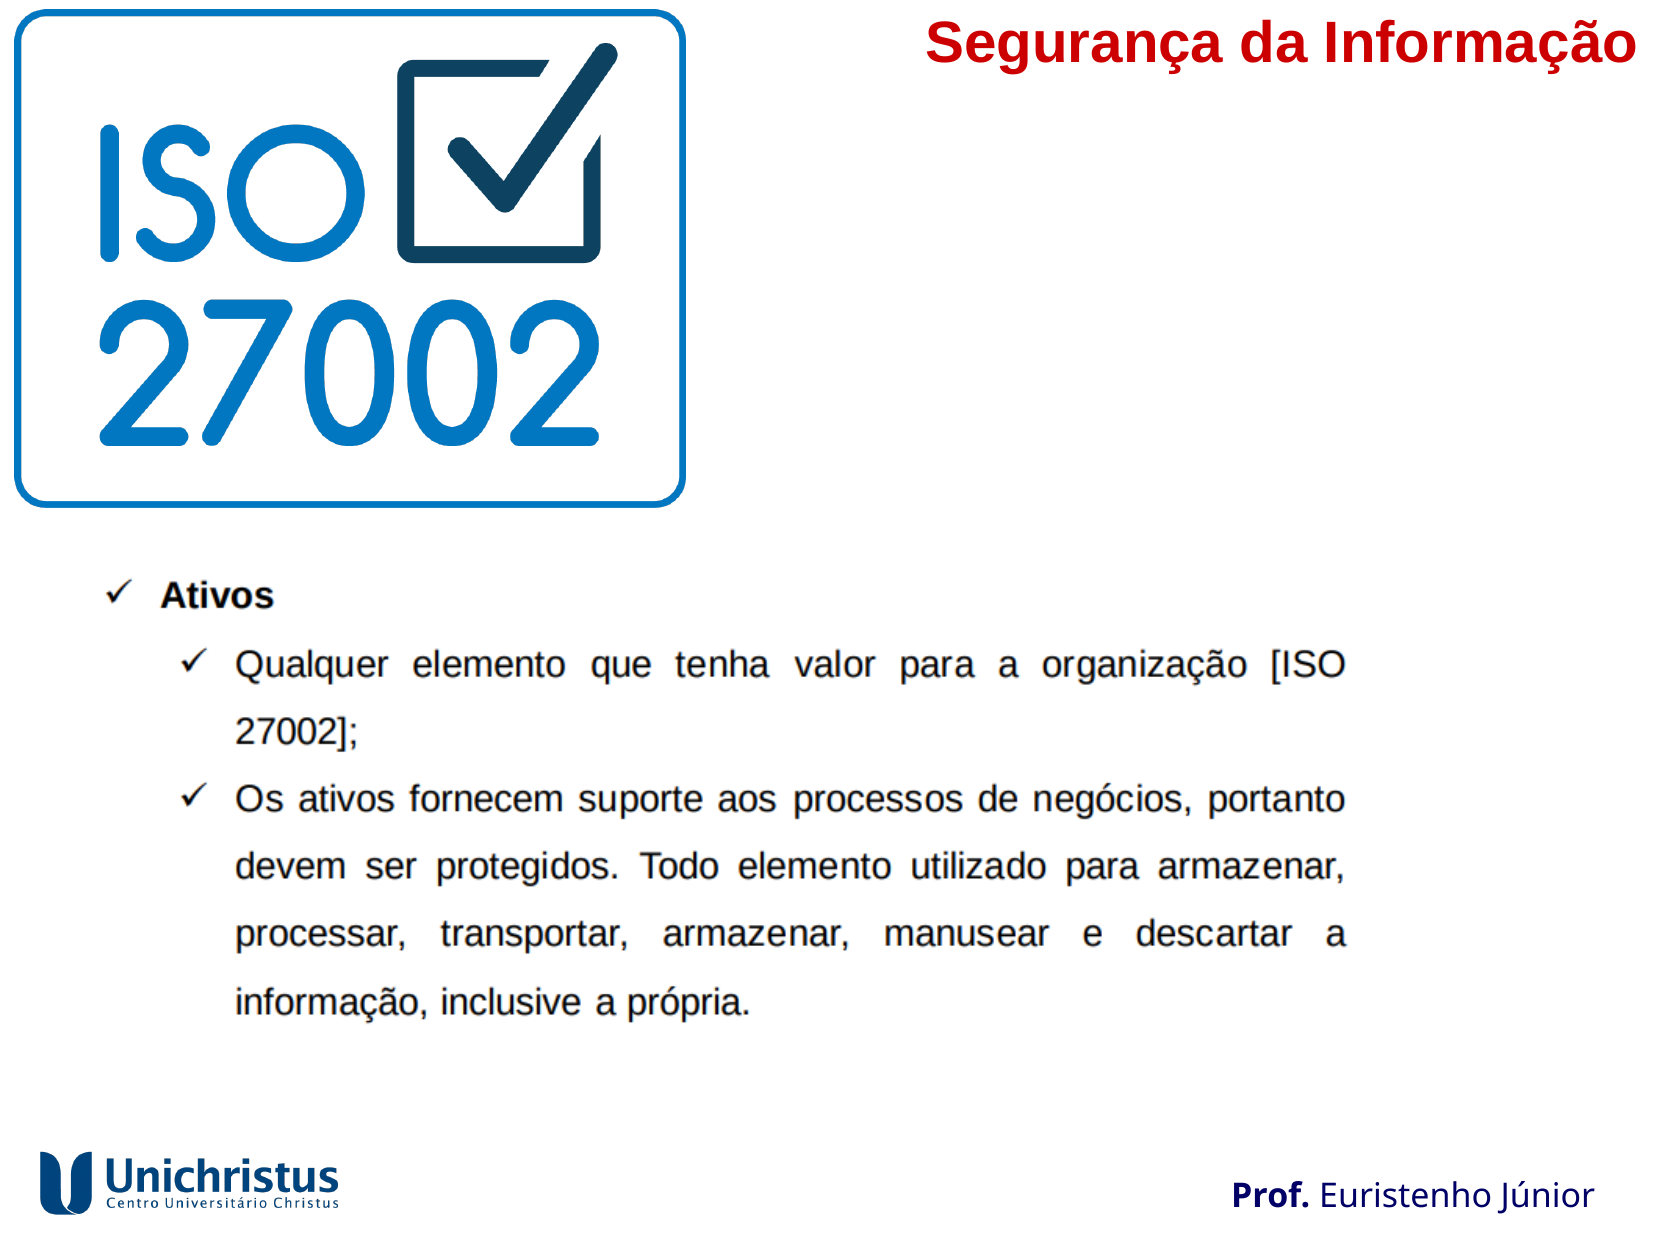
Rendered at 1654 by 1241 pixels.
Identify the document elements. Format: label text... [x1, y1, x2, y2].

text_box Prof. Euristenho Júnior [1216, 1163, 1654, 1224]
picture [74, 555, 1371, 1057]
picture [35, 1148, 343, 1217]
text_box Segurança da Informação [911, 2, 1654, 83]
picture [14, 9, 686, 508]
